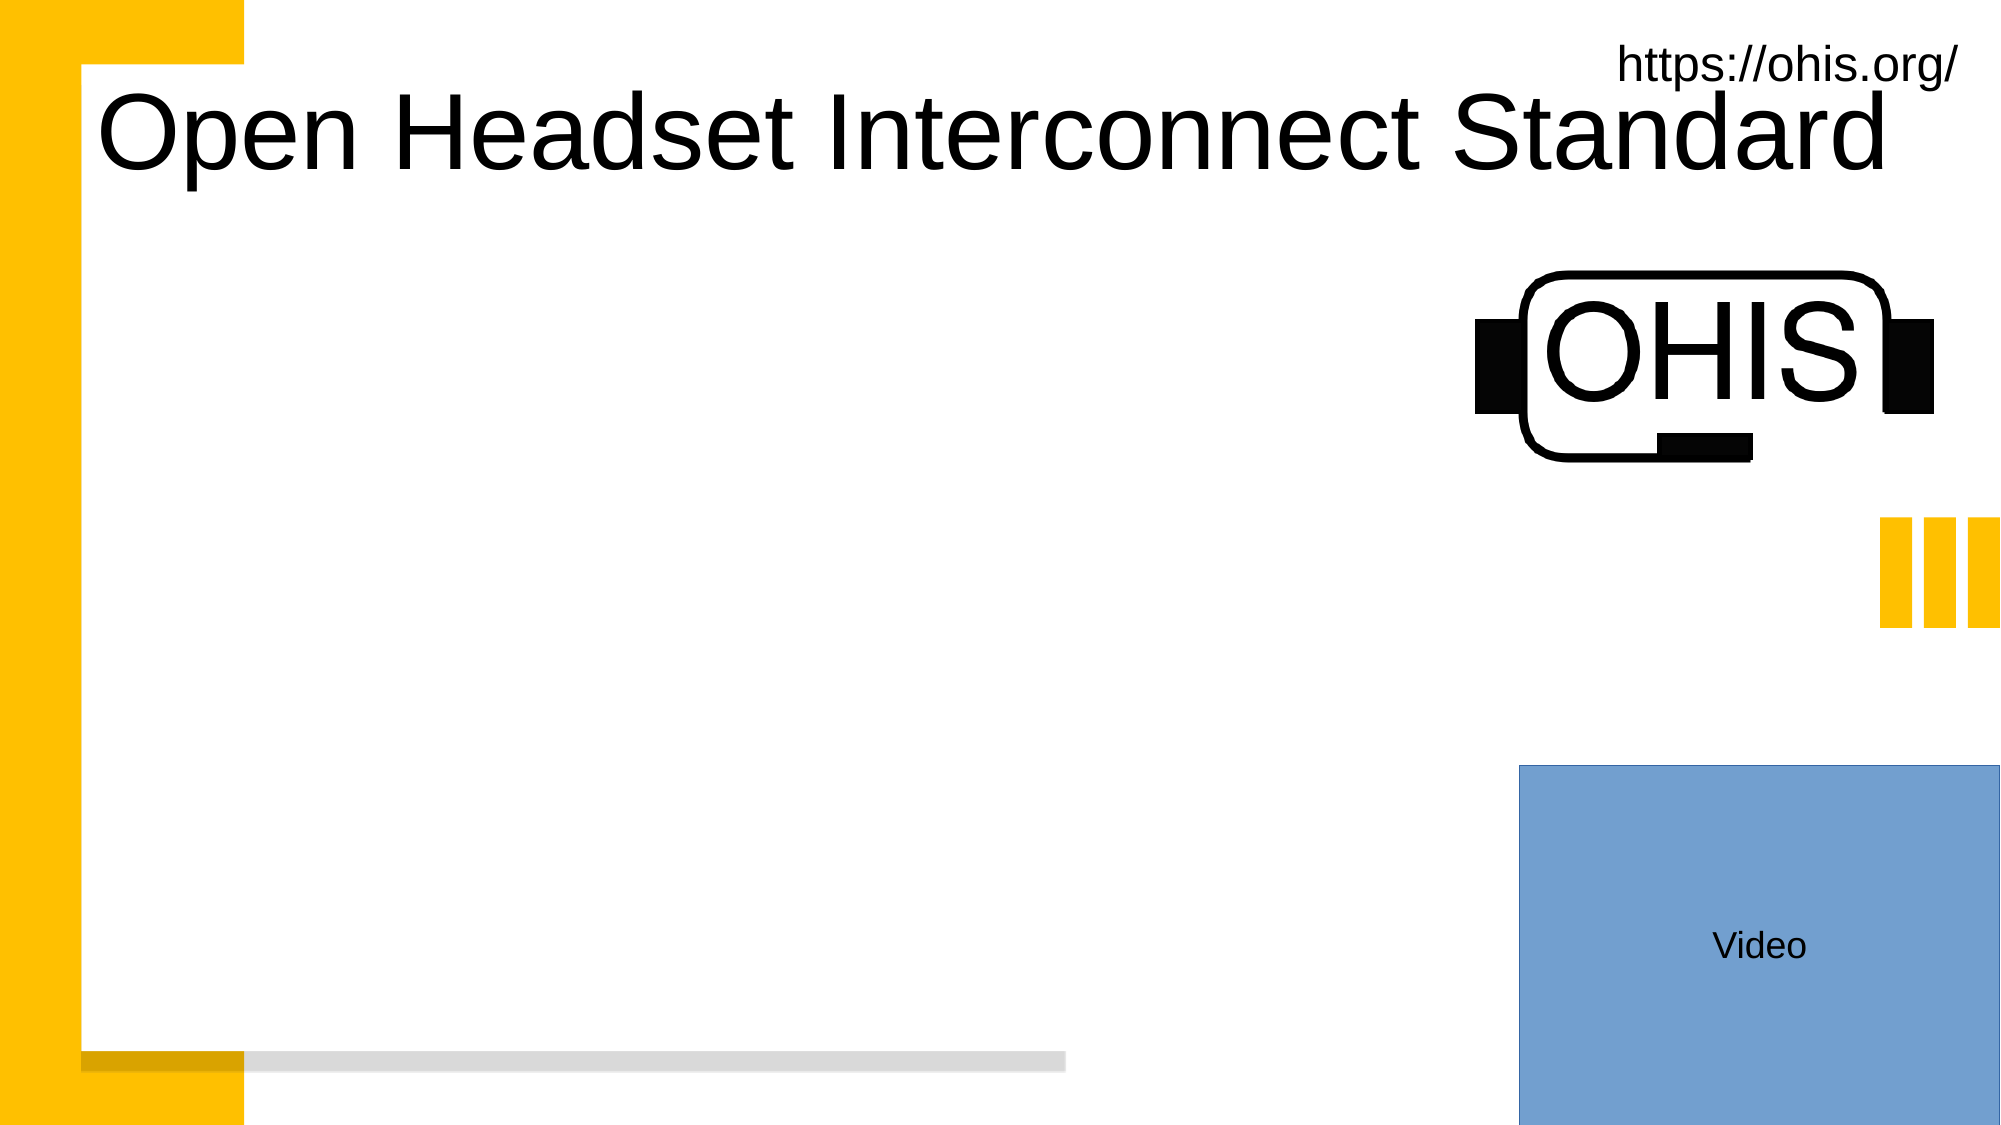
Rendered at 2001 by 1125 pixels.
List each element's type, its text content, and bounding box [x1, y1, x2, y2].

text_box Video [1519, 765, 2000, 1125]
picture [1475, 268, 1934, 464]
text_box Open Headset Interconnect Standard [81, 64, 1921, 201]
text_box [0, 0, 2000, 1125]
text_box https://ohis.org/ [1590, 29, 1974, 105]
